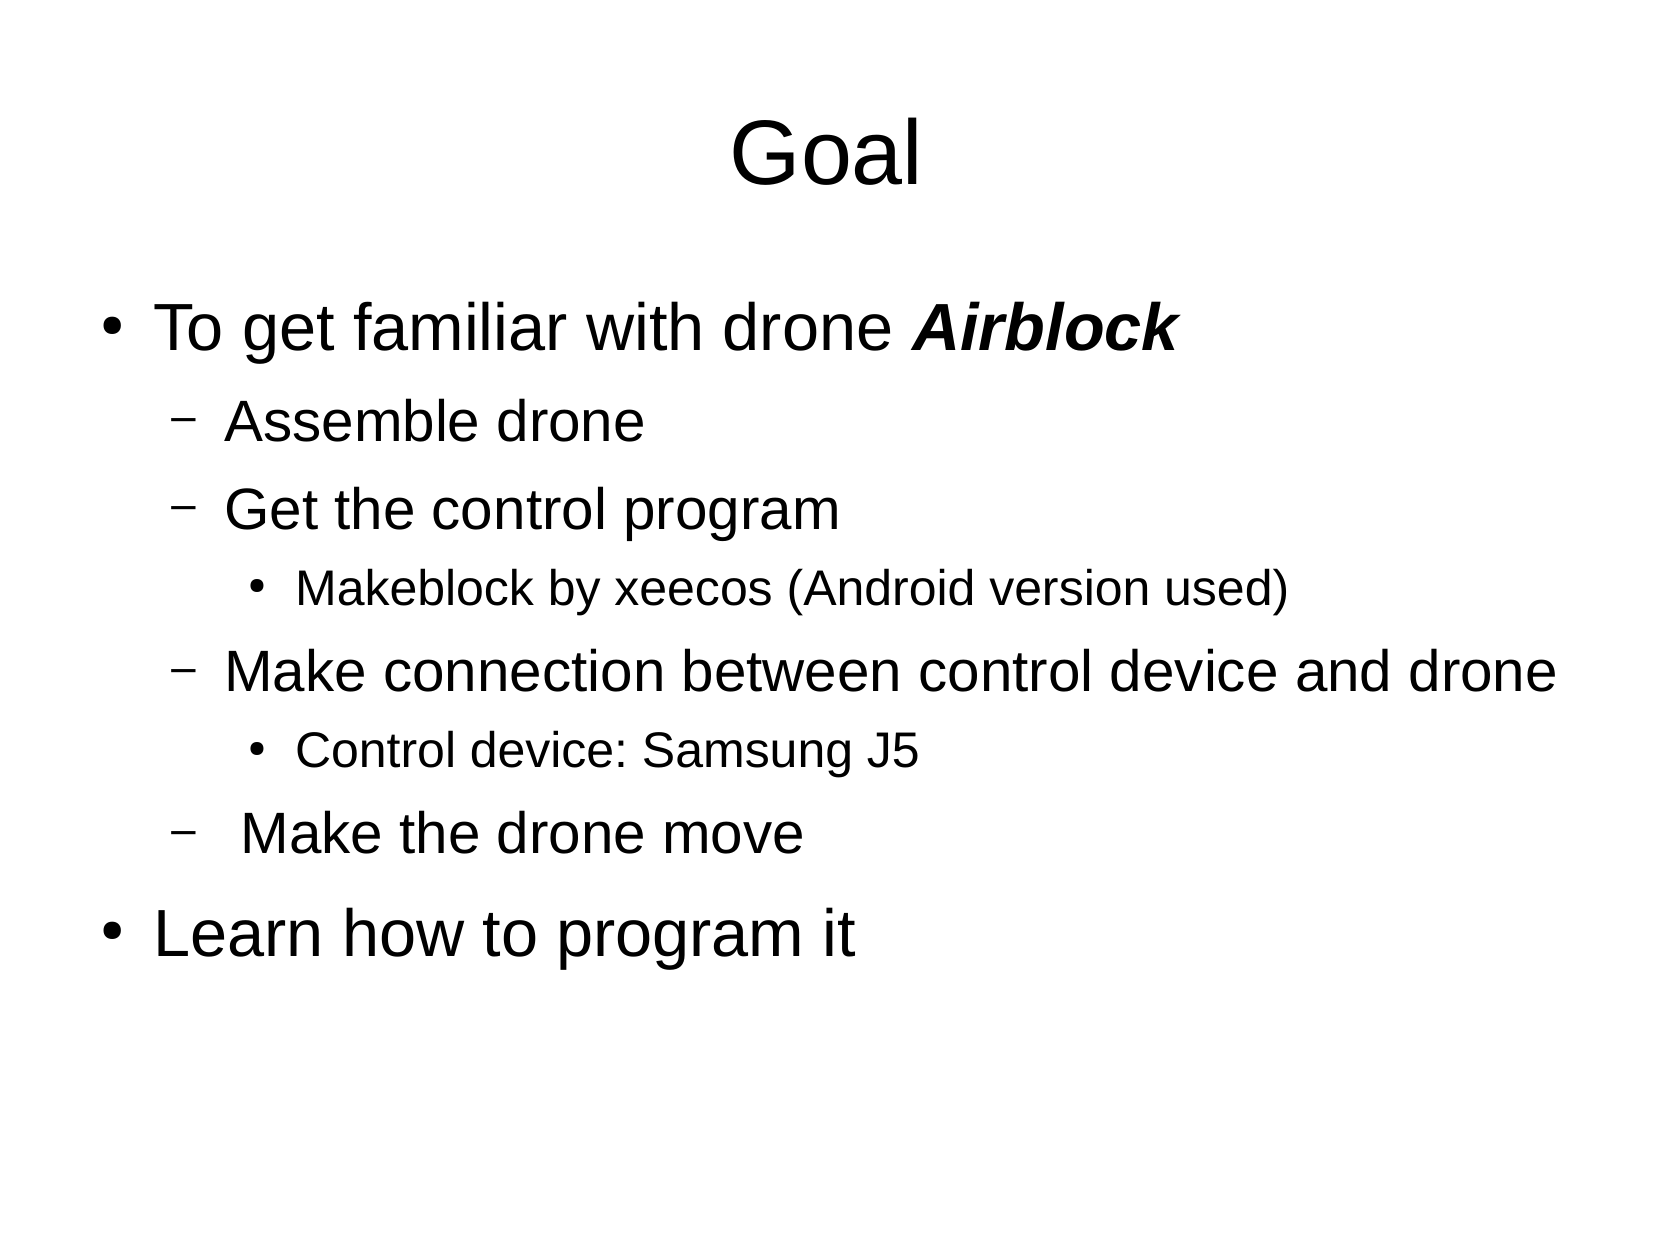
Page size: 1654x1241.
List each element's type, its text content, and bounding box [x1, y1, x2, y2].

list To get familiar with drone Airblock Assemble drone Get the control program Makeblock by xeecos (Android version used) Make connection between control device and drone Control device: Samsung J5 Make the drone move Learn how to program it [82, 290, 1571, 1010]
title Goal [82, 49, 1571, 257]
